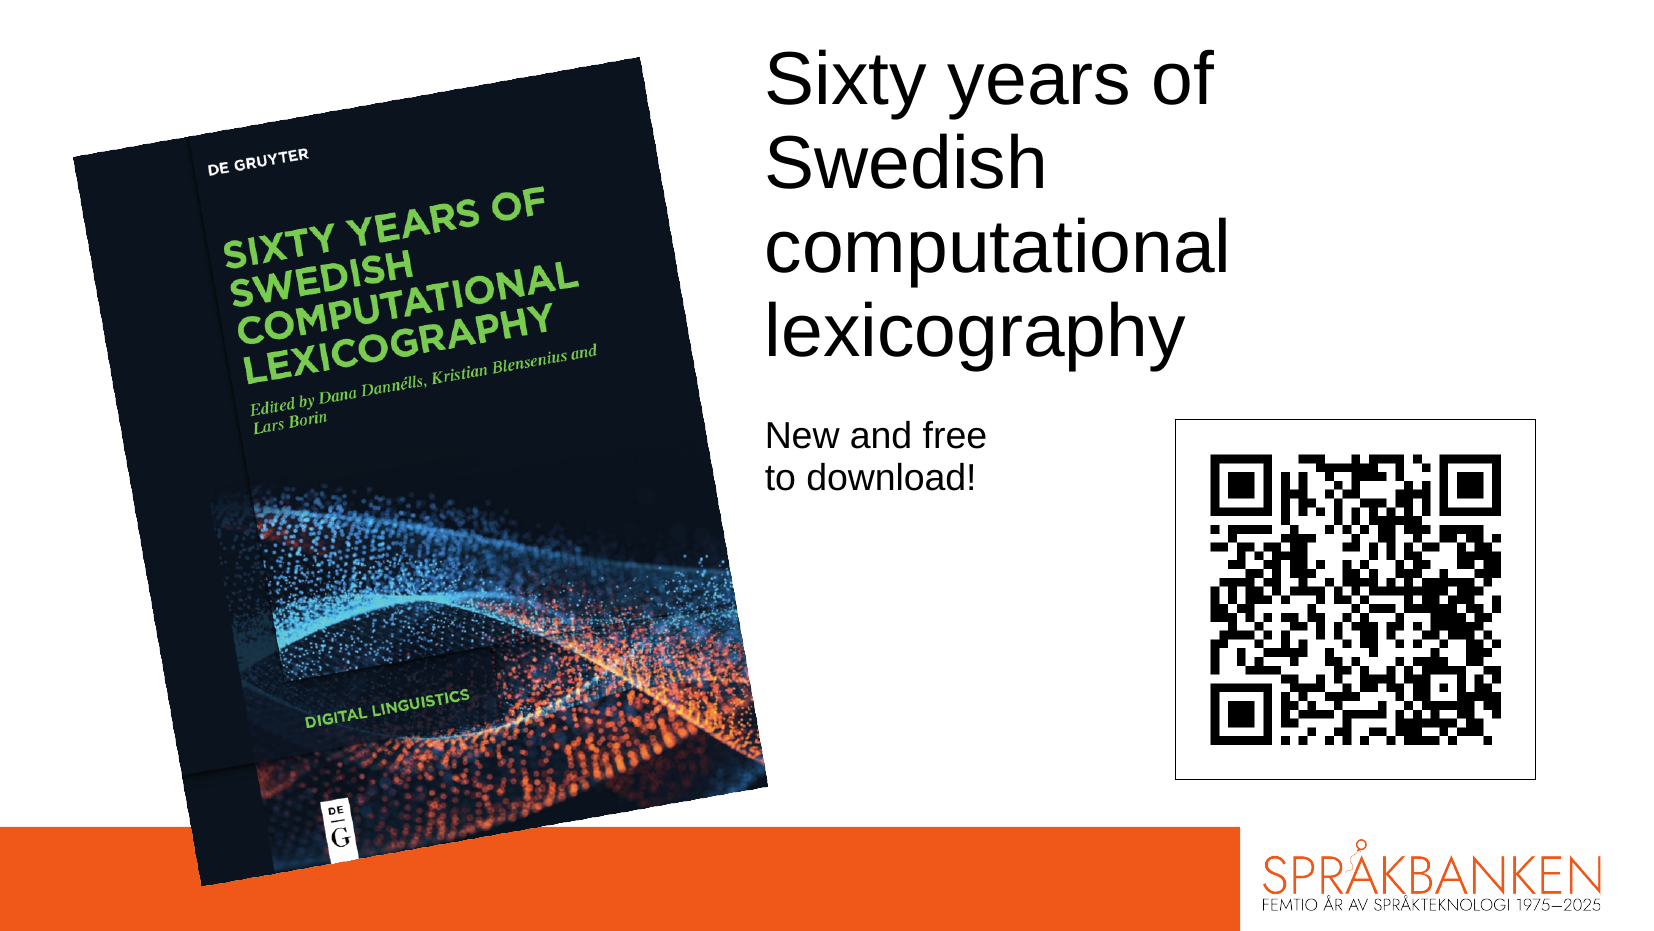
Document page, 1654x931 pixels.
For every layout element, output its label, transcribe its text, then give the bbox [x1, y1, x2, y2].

picture [72, 56, 768, 886]
text_box Sixty years of Swedish computational lexicography New and free to download! [750, 29, 1489, 507]
picture [1263, 839, 1601, 911]
picture [1175, 419, 1536, 780]
